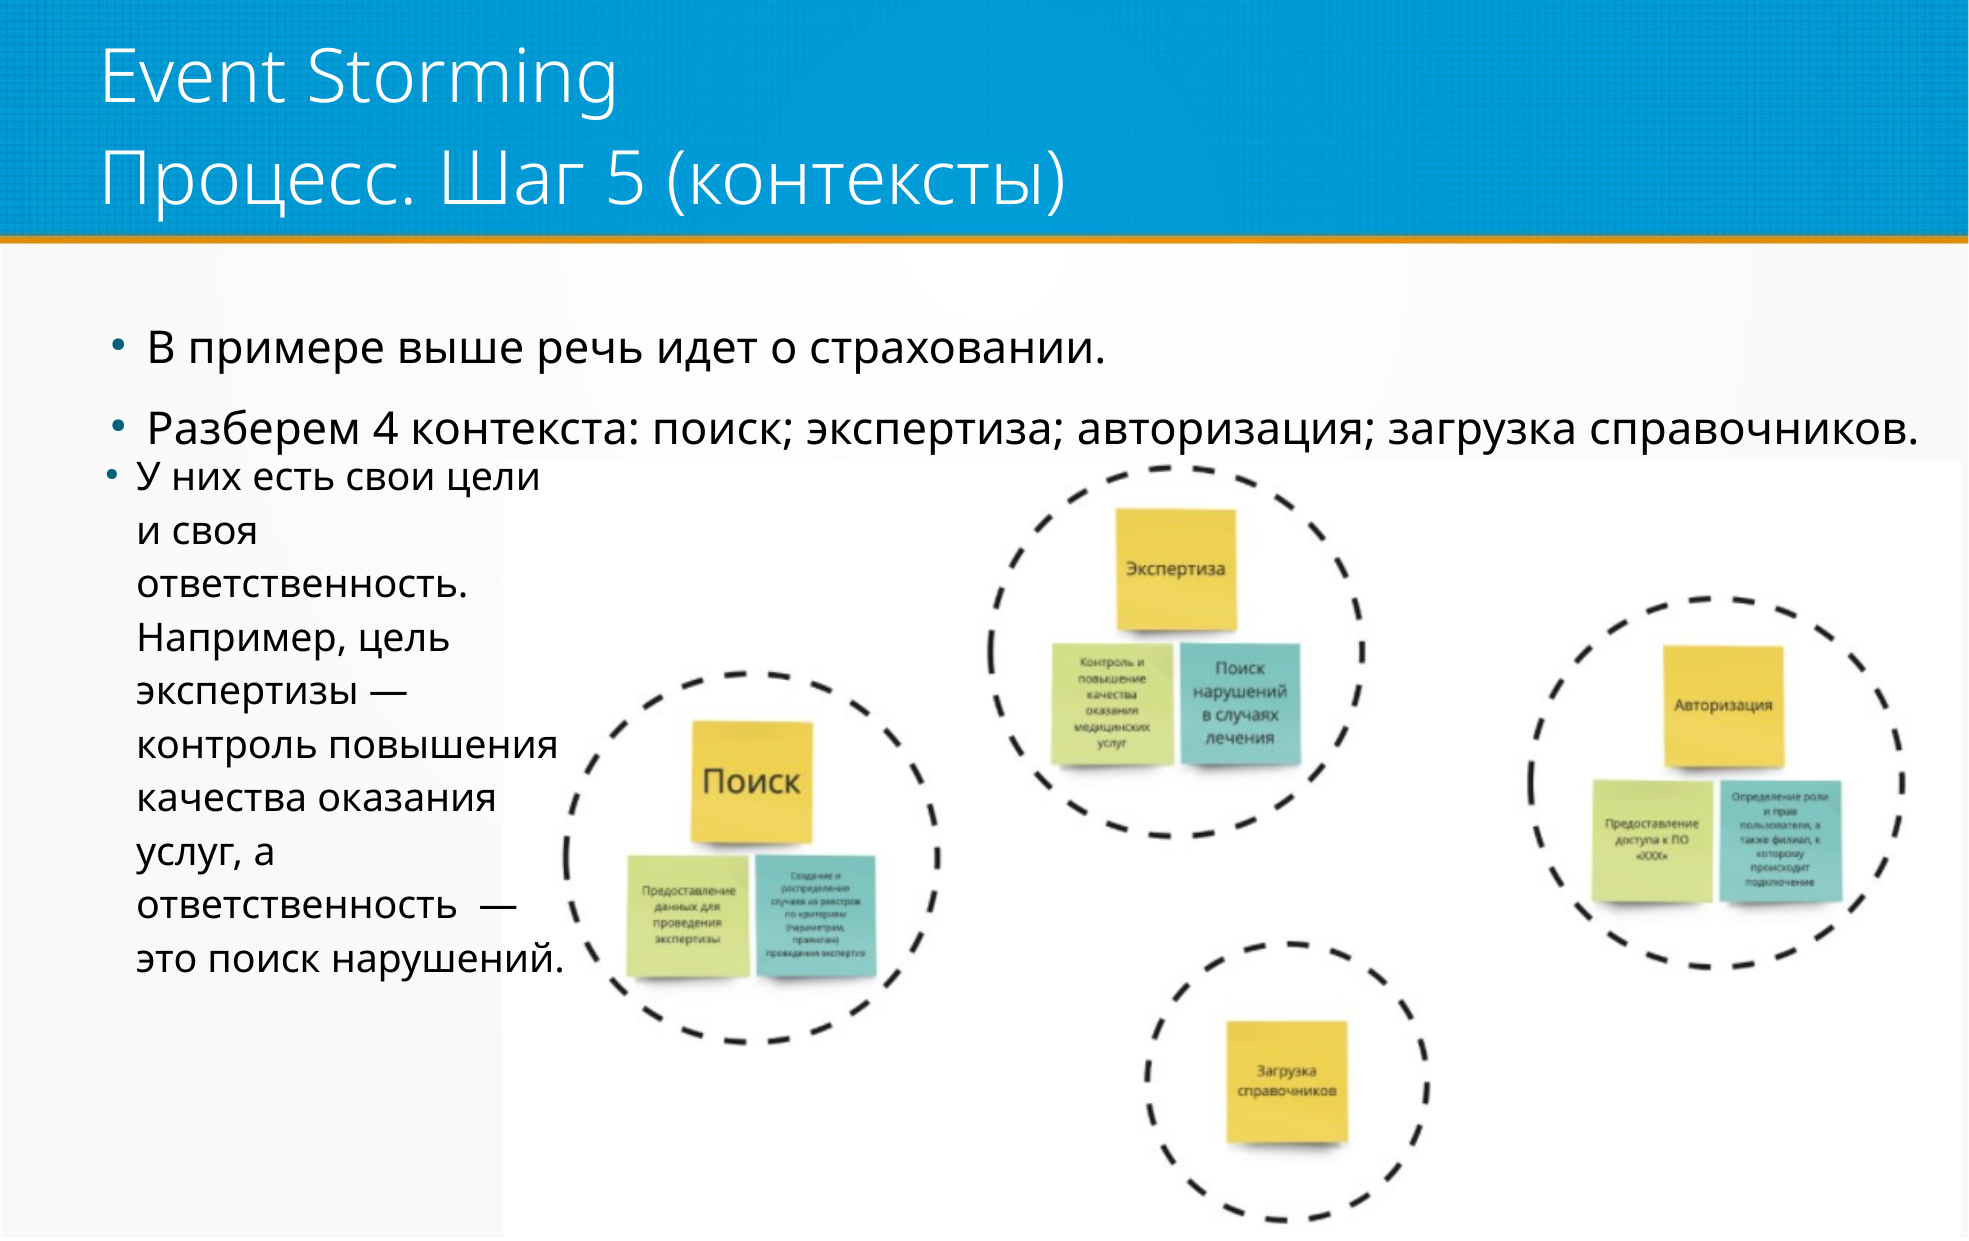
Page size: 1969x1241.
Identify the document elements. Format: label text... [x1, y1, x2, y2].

picture [0, 233, 1969, 1241]
title Event Storming Процесс. Шаг 5 (контексты) [98, 19, 1870, 227]
list В примере выше речь идет о страховании. Разберем 4 контекста: поиск; экспертиза; авторизация; загрузка справочников. [98, 315, 1961, 460]
list У них есть свои цели и своя ответственность. Например, цель экспертизы — контроль повышения качества оказания услуг, а ответственность — это поиск нарушений. [94, 448, 567, 1004]
